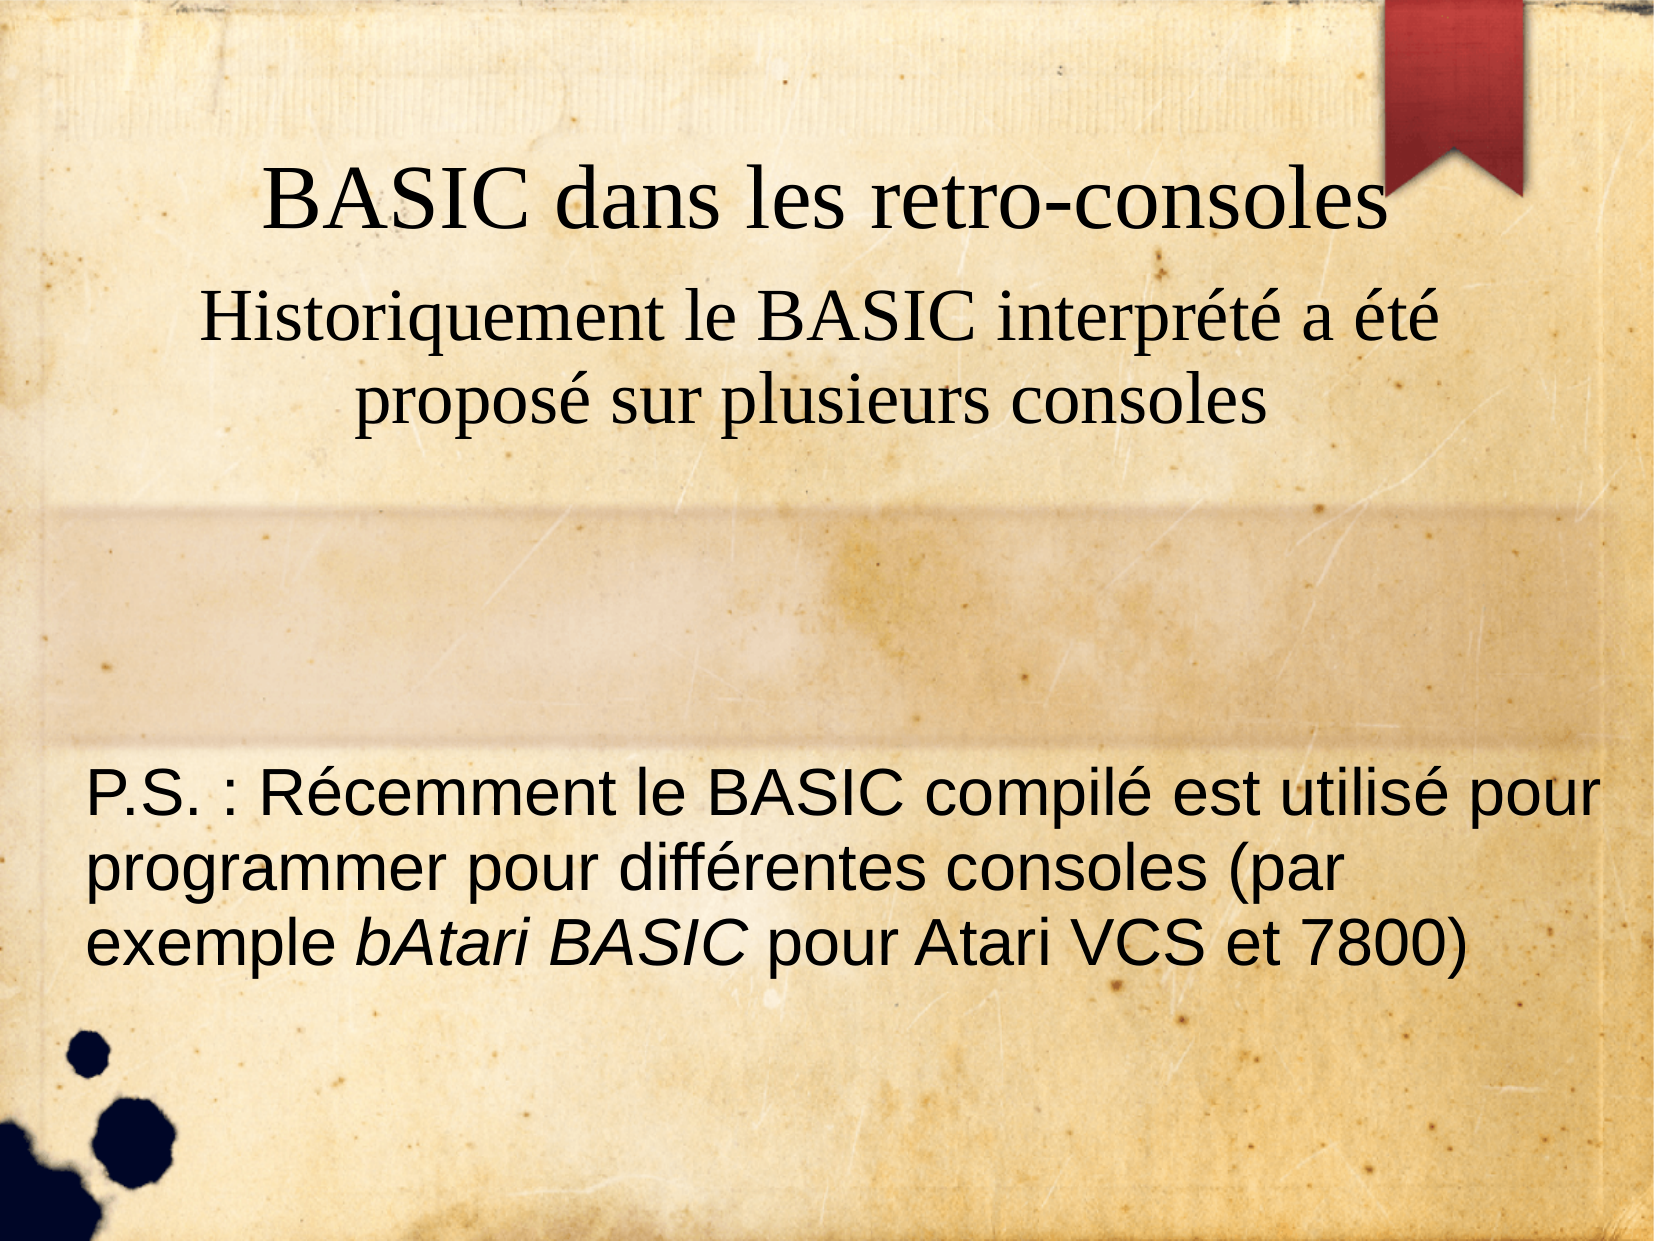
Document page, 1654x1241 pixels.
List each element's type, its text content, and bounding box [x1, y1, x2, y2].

list Historiquement le BASIC interprété a été proposé sur plusieurs consoles [106, 273, 1465, 747]
text_box P.S. : Récemment le BASIC compilé est utilisé pour programmer pour différentes consoles (par exemple bAtari BASIC pour Atari VCS et 7800) [70, 747, 1619, 1133]
picture [0, 0, 1654, 1241]
title BASIC dans les retro-consoles [141, 62, 1512, 334]
